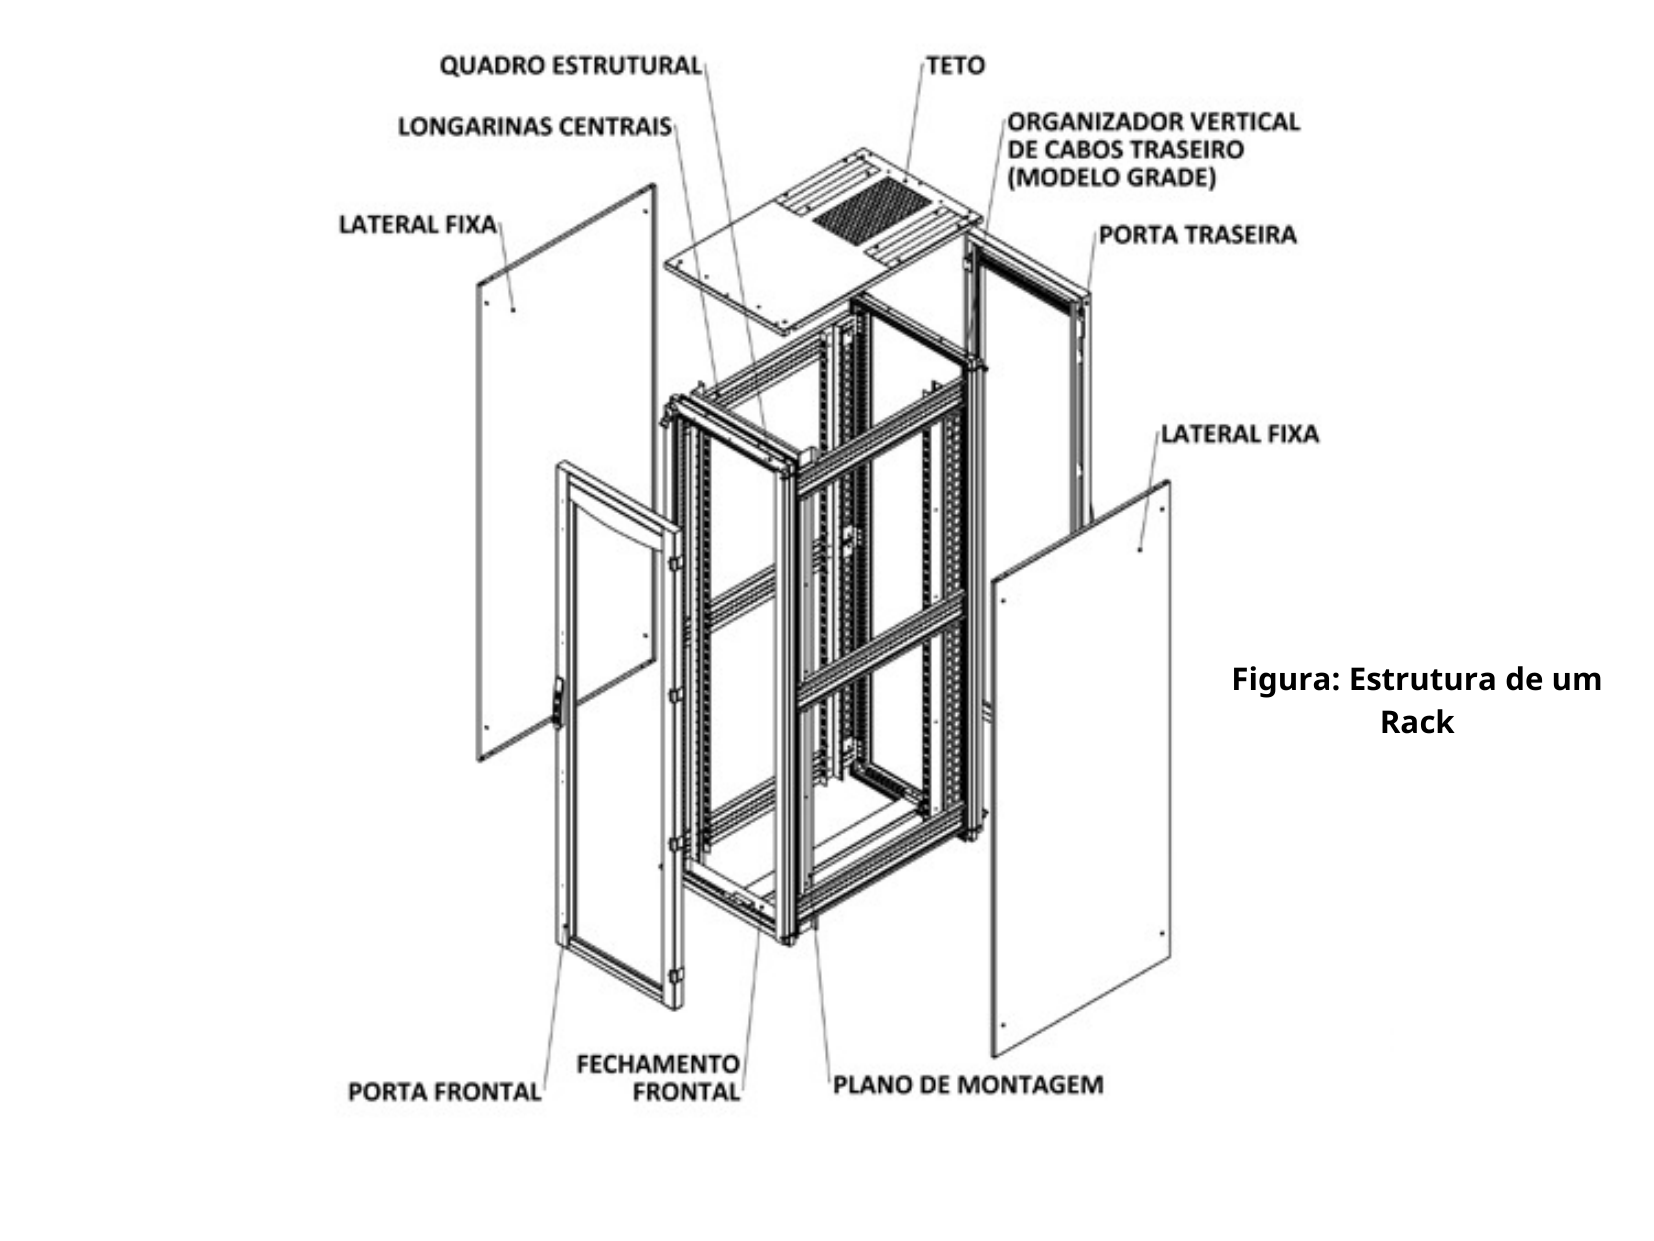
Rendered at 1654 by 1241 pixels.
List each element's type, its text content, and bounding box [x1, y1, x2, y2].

picture [265, 27, 1394, 1123]
text_box Figura: Estrutura de um Rack [1210, 649, 1625, 788]
